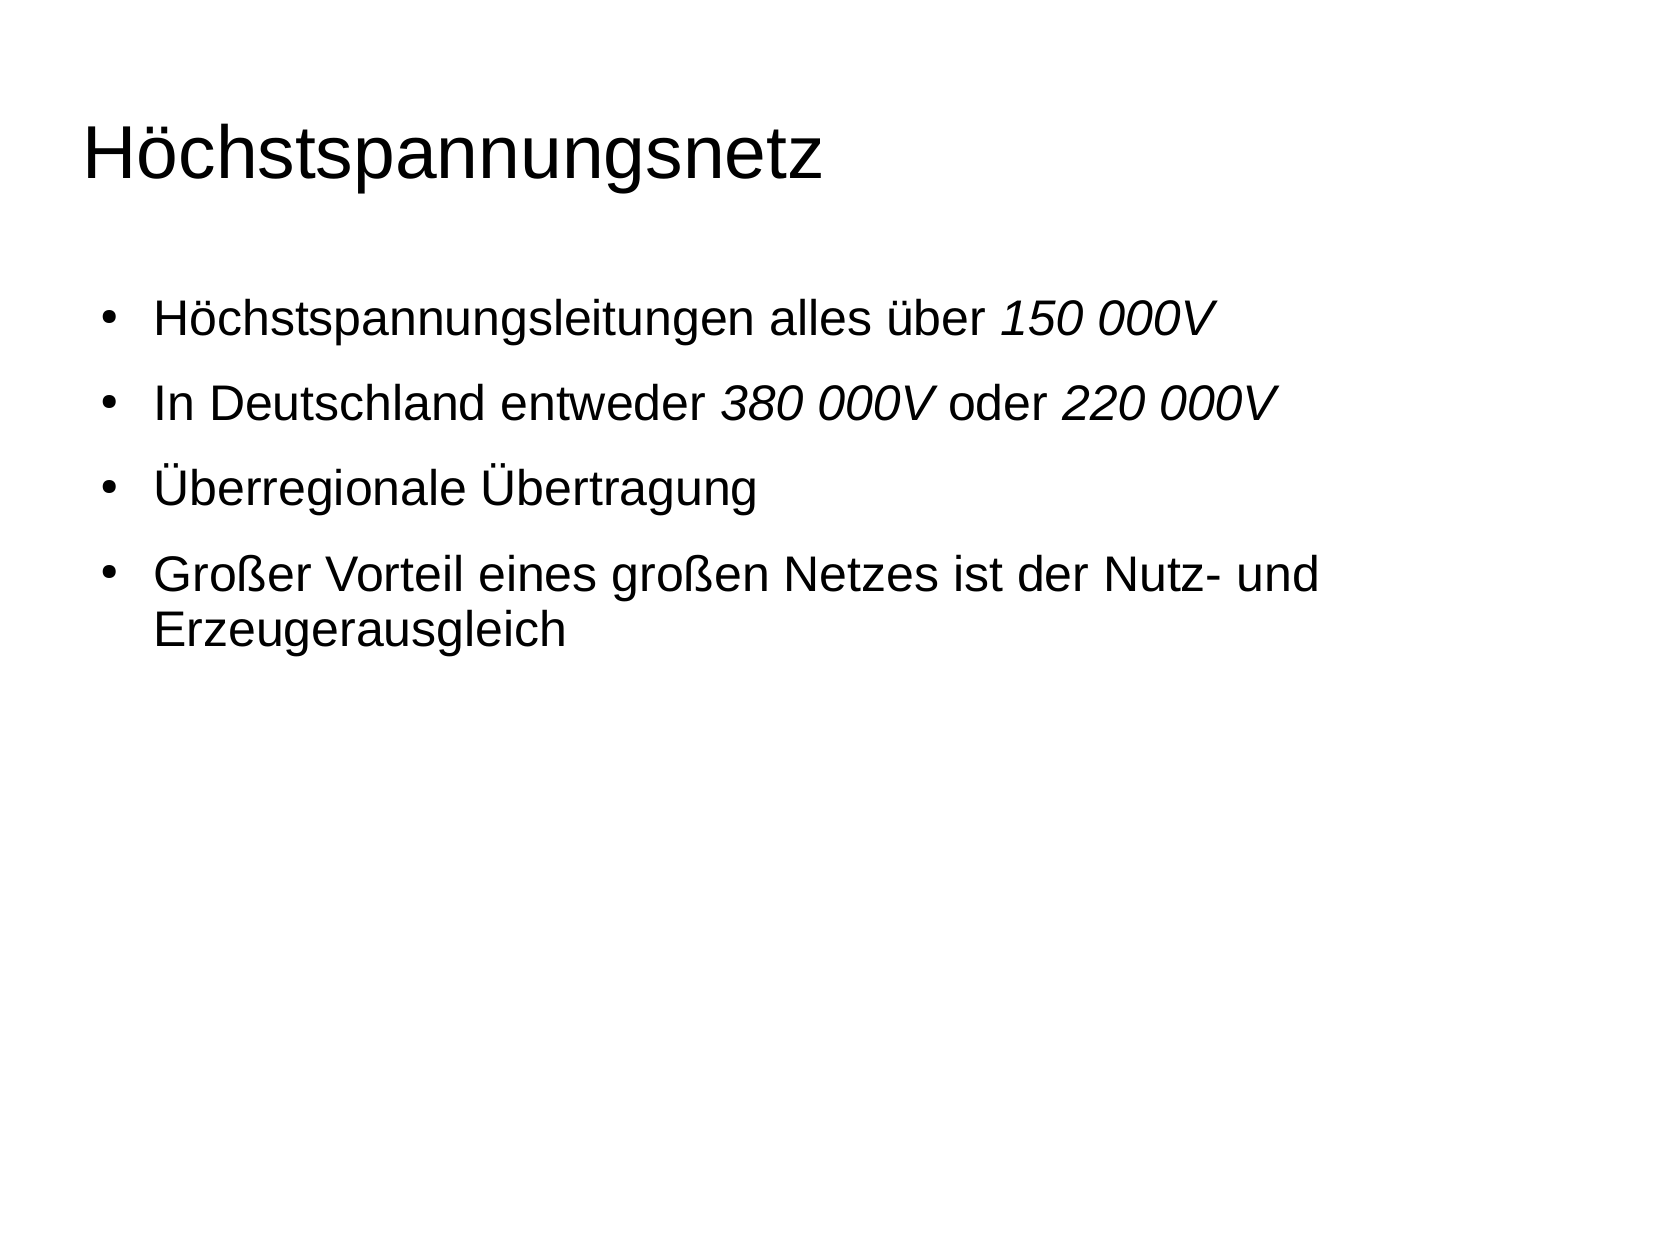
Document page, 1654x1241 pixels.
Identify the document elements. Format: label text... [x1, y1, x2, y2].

list Höchstspannungsleitungen alles über 150 000V In Deutschland entweder 380 000V oder 220 000V Überregionale Übertragung Großer Vorteil eines großen Netzes ist der Nutz- und Erzeugerausgleich [82, 290, 1571, 1109]
title Höchstspannungsnetz [82, 49, 1571, 257]
